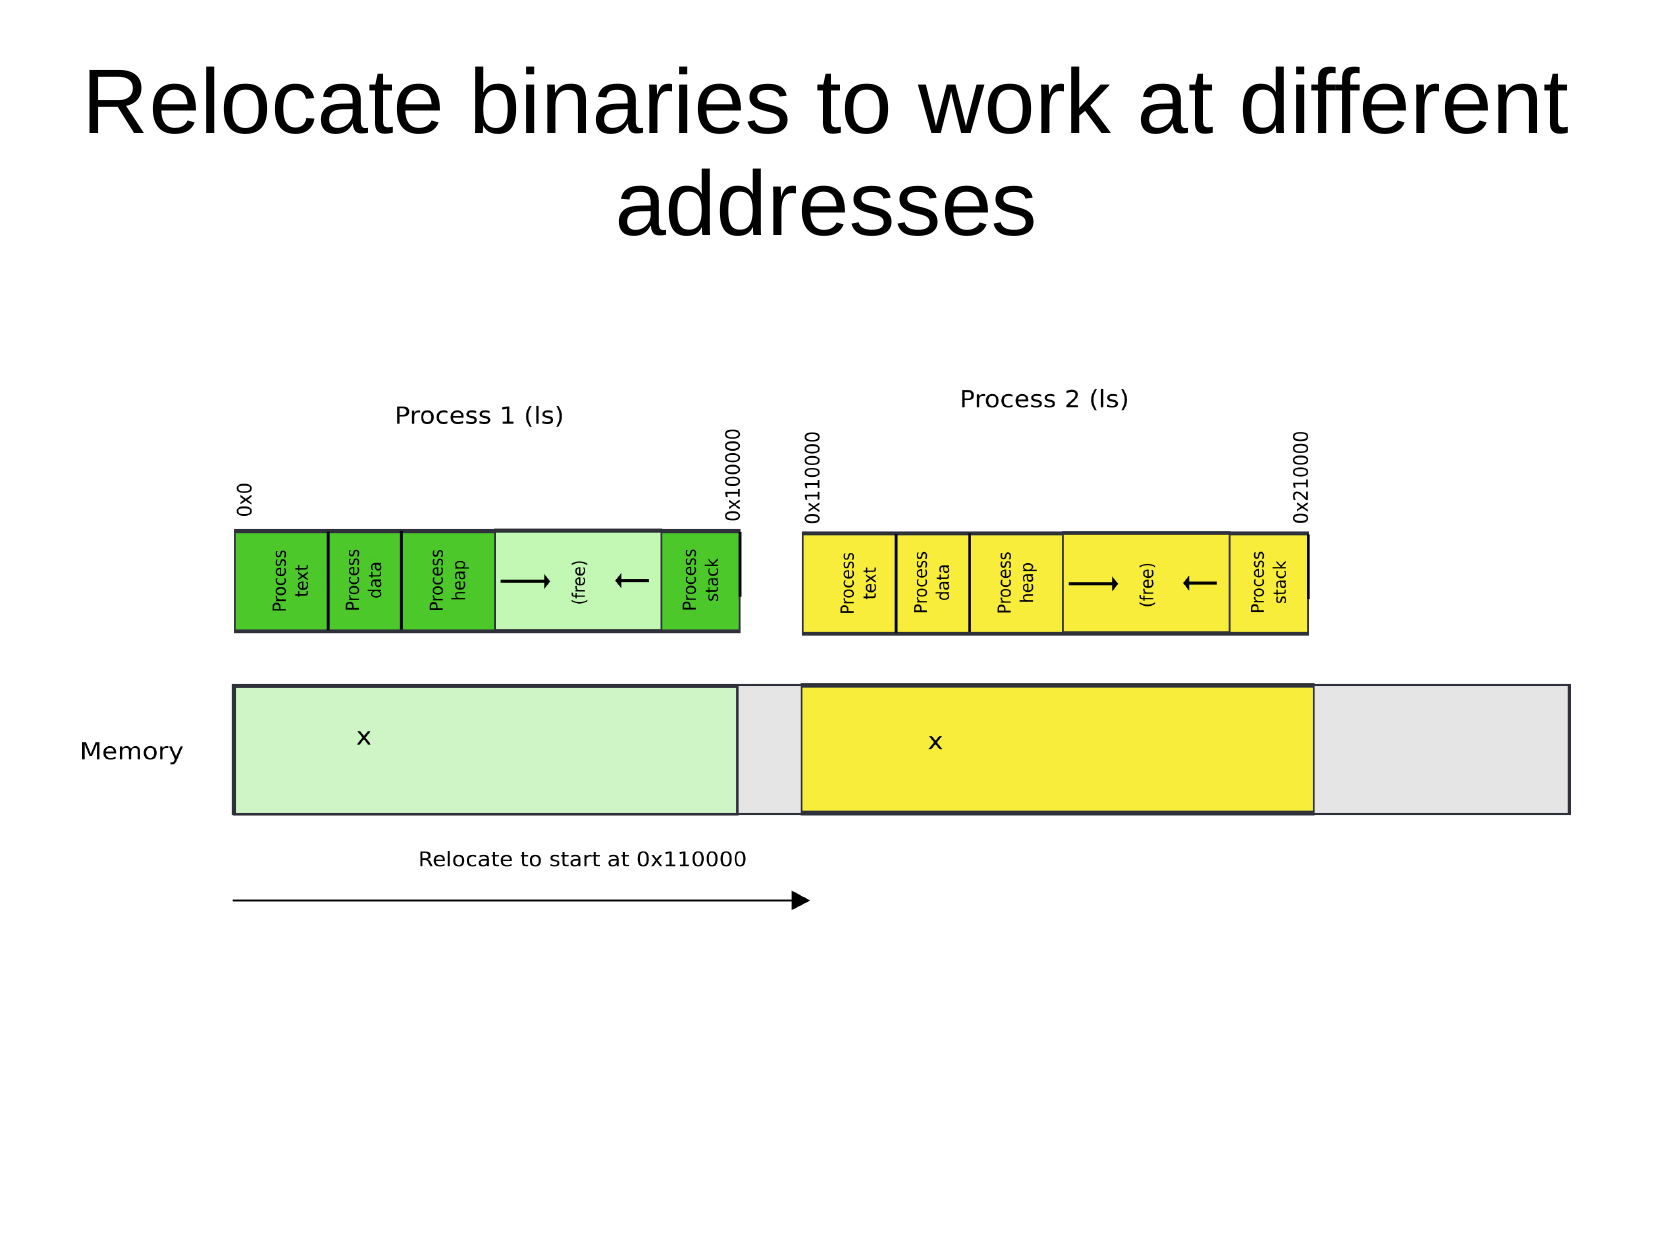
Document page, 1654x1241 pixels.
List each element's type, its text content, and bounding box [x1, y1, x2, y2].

title Relocate binaries to work at different addresses [82, 49, 1571, 257]
picture [82, 389, 1571, 910]
